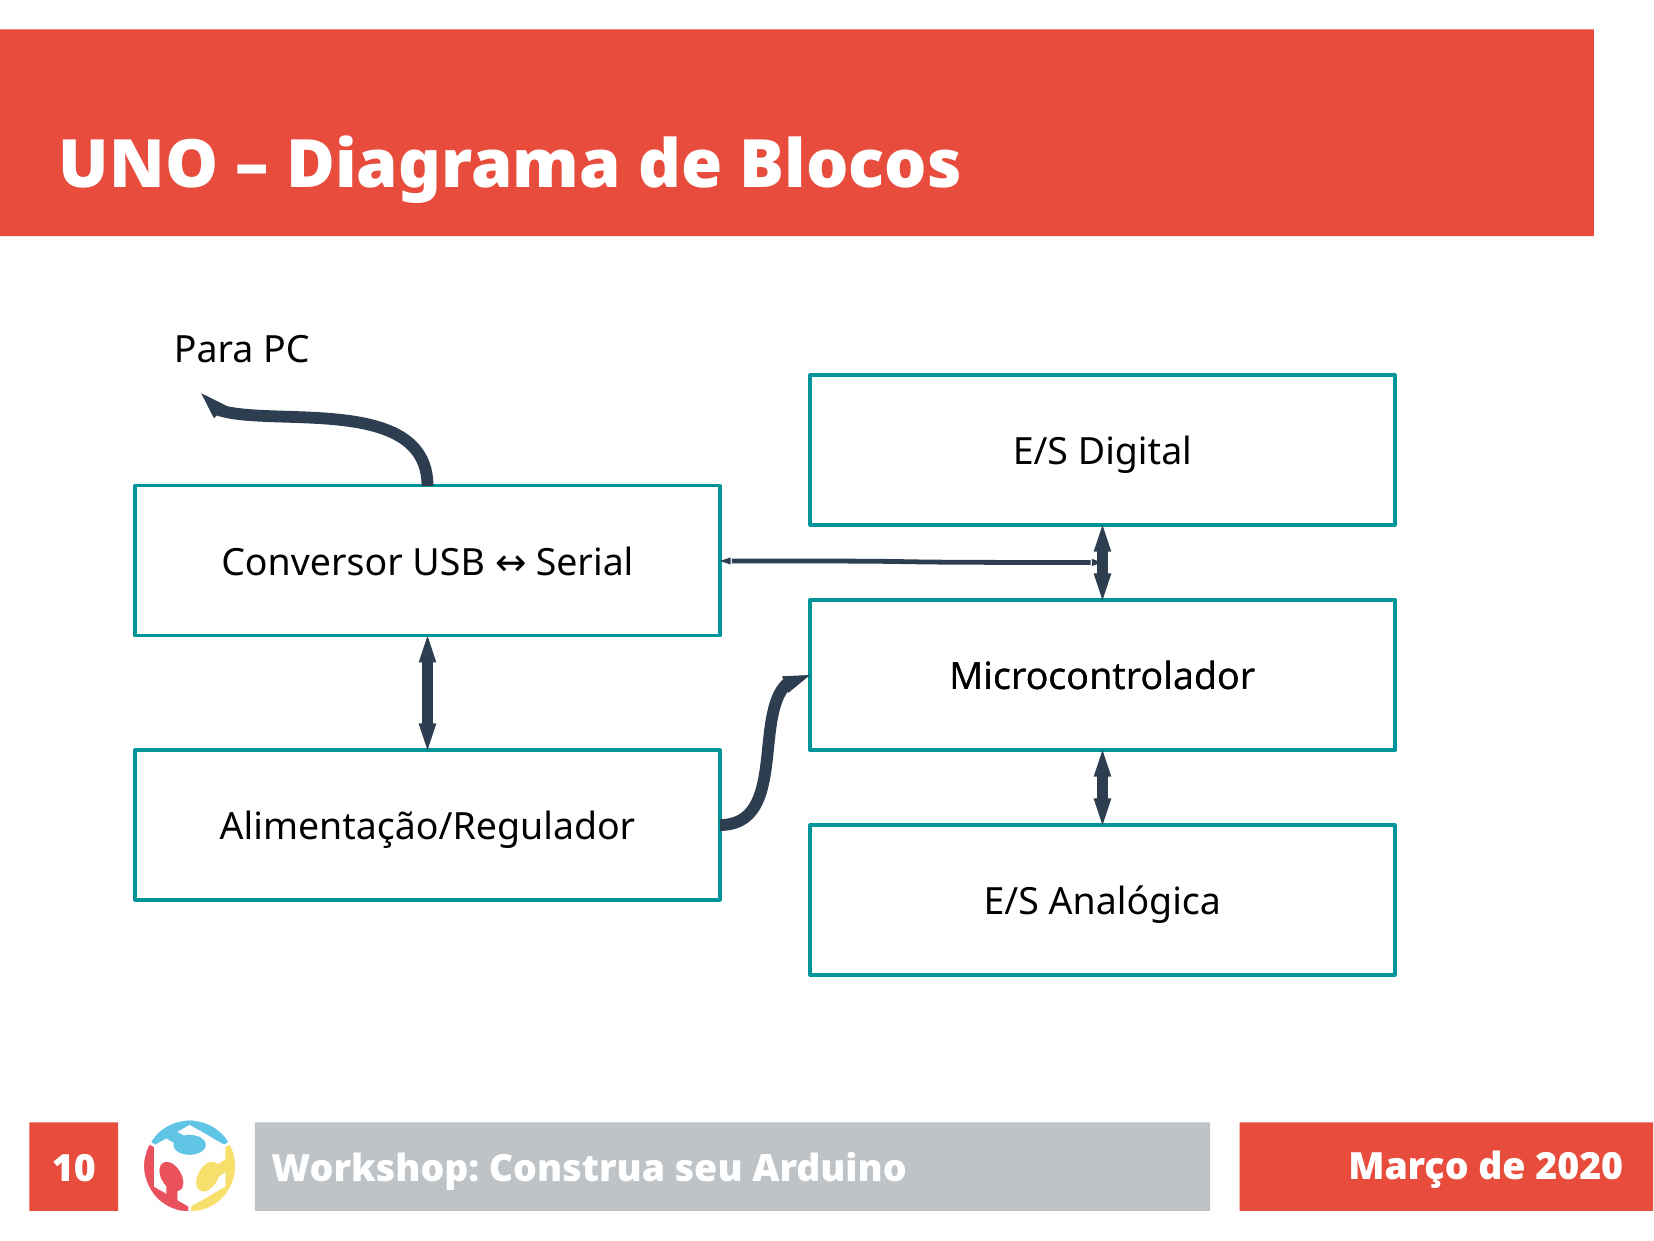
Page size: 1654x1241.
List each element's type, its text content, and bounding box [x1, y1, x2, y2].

text_box Microcontrolador [810, 600, 1396, 751]
text_box E/S Analógica [810, 825, 1396, 976]
text_box Alimentação/Regulador [135, 750, 721, 901]
text_box Conversor USB ↔ Serial [135, 485, 721, 636]
title UNO – Diagrama de Blocos [58, 59, 1594, 207]
text_box E/S Digital [810, 375, 1396, 526]
text_box Para PC [150, 303, 340, 394]
picture [144, 1120, 235, 1211]
